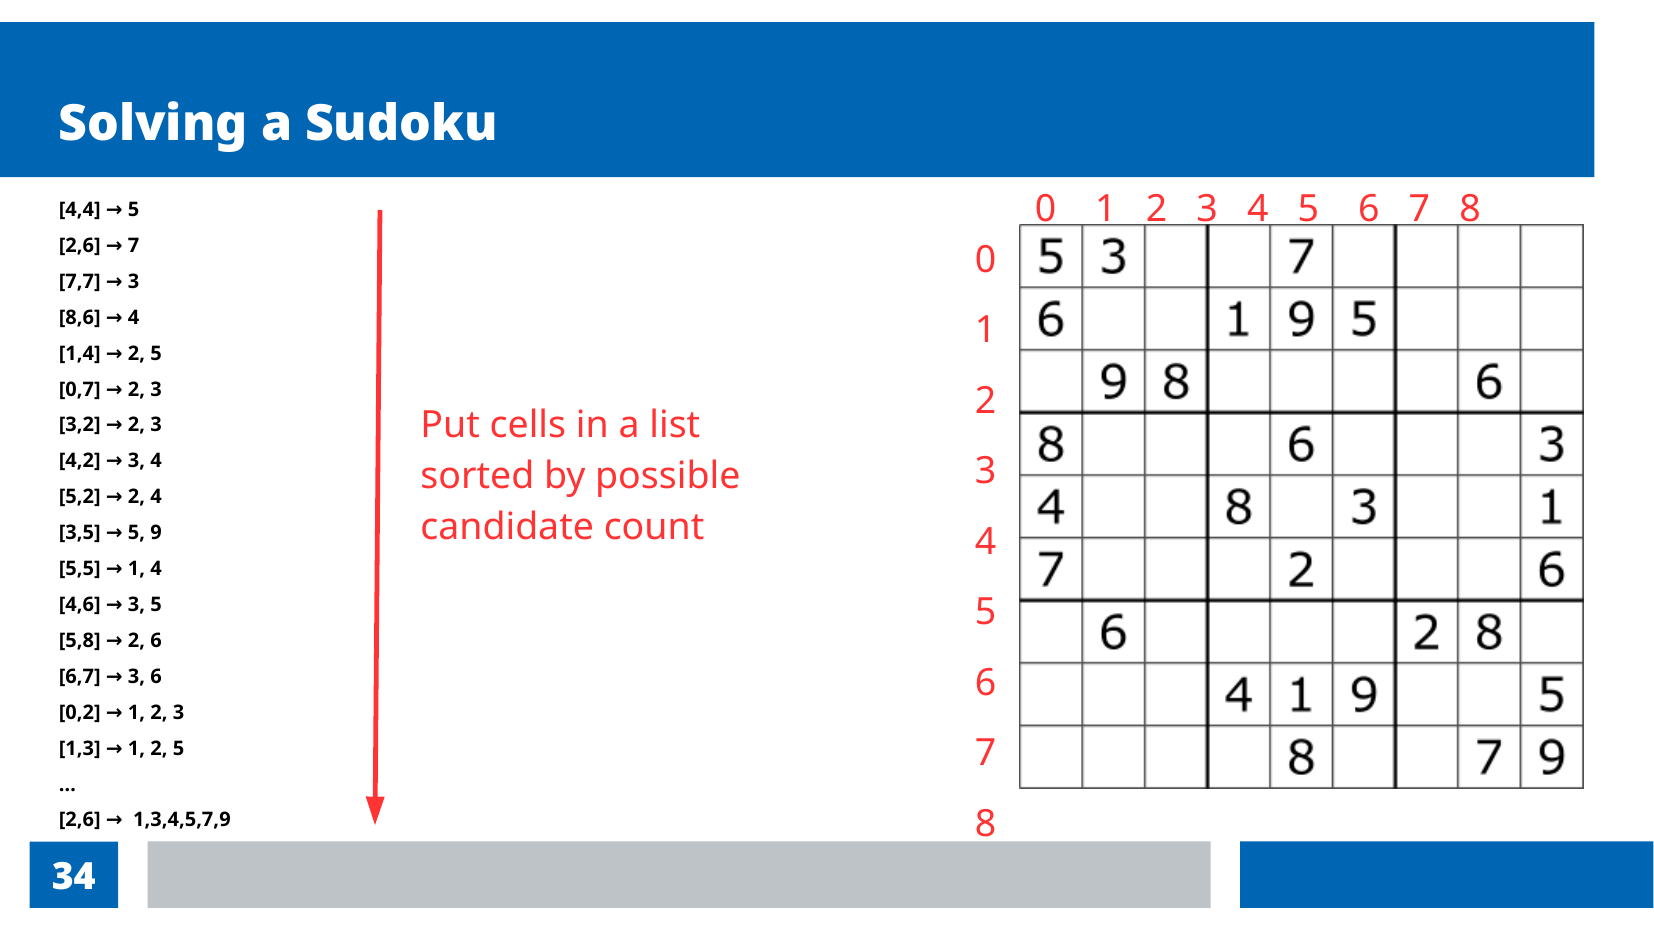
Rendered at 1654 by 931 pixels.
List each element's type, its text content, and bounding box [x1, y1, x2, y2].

text_box 0 1 2 3 4 5 6 7 8 [960, 224, 1531, 822]
title Solving a Sudoku [59, 44, 1595, 156]
picture [1531, 237, 1584, 789]
text_box Put cells in a list sorted by possible candidate count [405, 390, 830, 547]
text_box 0 1 2 3 4 5 6 7 8 [1020, 174, 1591, 237]
list [4,4] → 5 [2,6] → 7 [7,7] → 3 [8,6] → 4 [1,4] → 2, 5 [0,7] → 2, 3 [3,2] → 2, 3 [4,2] → 3, 4 [5,2] → 2, 4 [3,5] → 5, 9 [5,5] → 1, 4 [4,6] → 3, 5 [5,8] → 2, 6 [6,7] → 3, 6 [0,2] → 1, 2, 3 [1,3] → 1, 2, 5 … [2,6] → 1,3,4,5,7,9 [59, 195, 571, 841]
